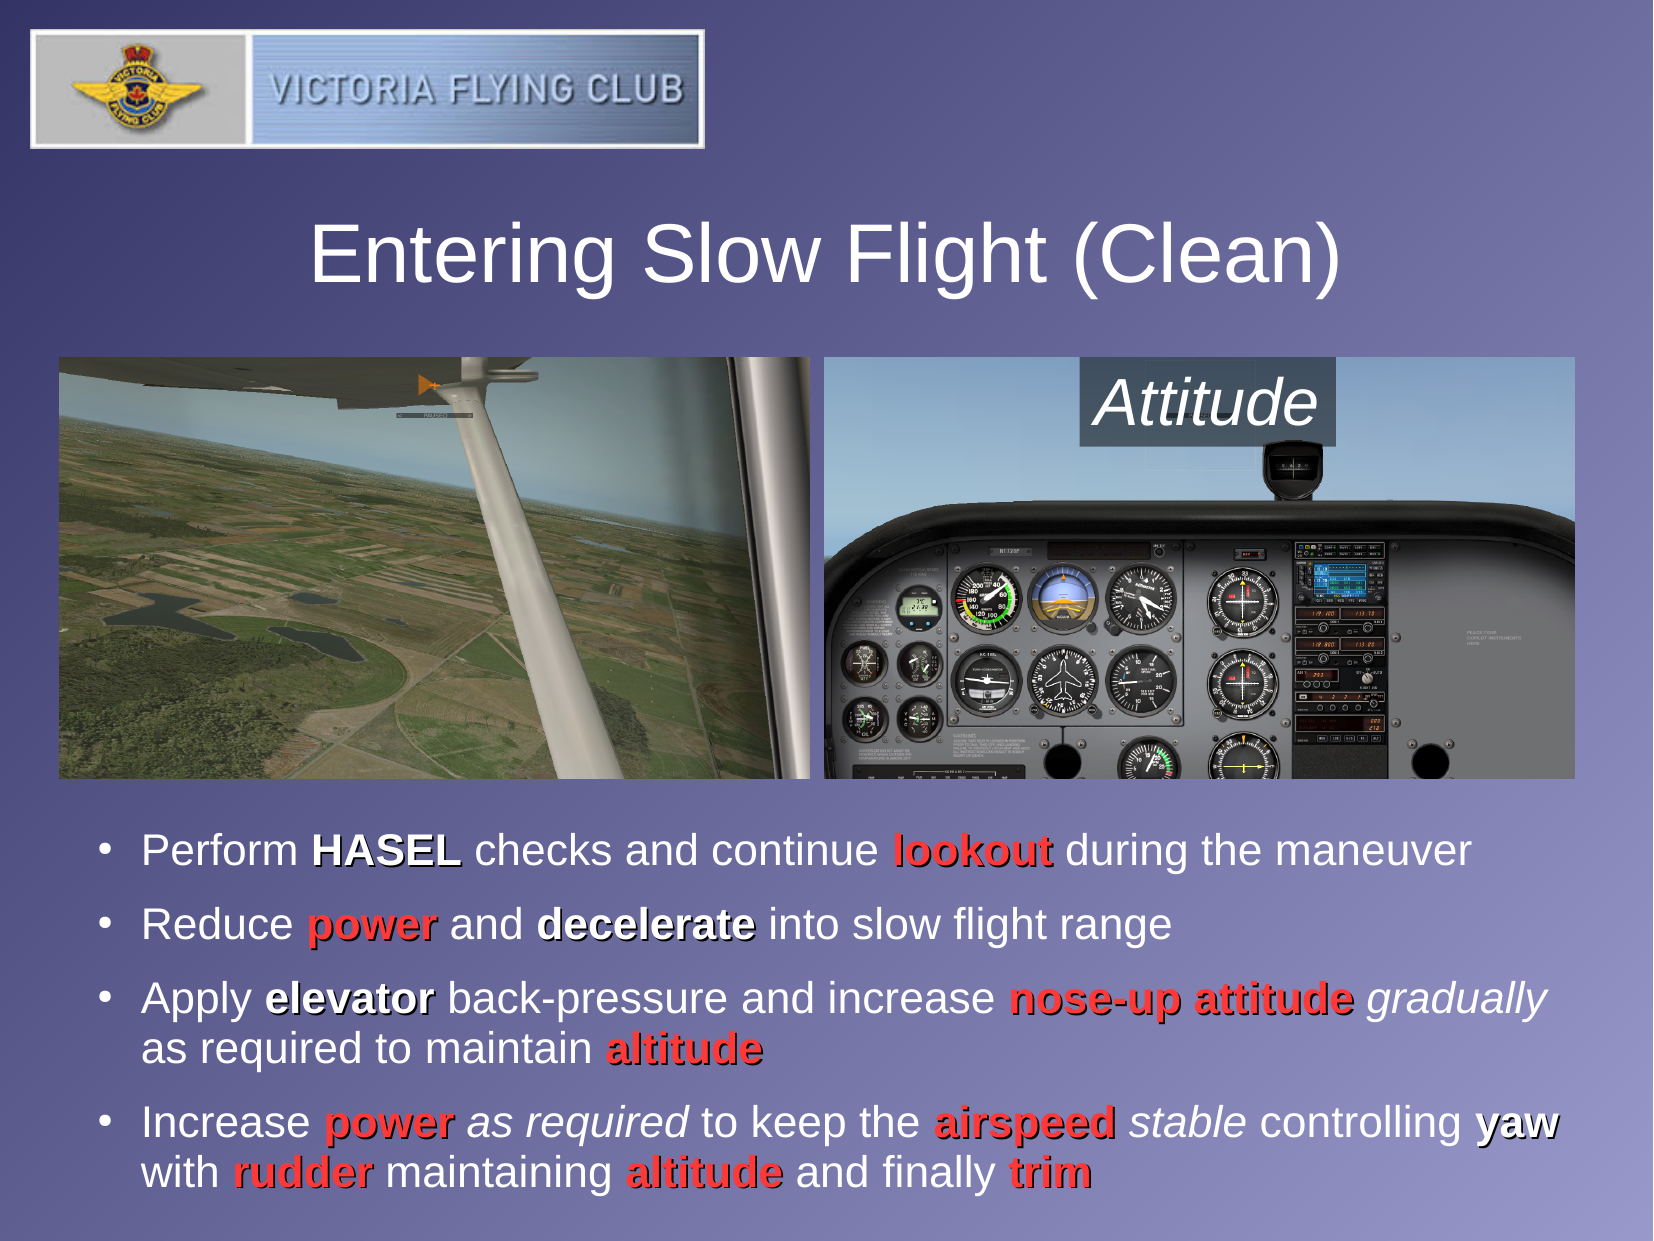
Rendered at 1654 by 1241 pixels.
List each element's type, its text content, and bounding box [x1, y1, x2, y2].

picture [59, 357, 810, 779]
text_box Attitude [1079, 357, 1336, 447]
picture [824, 357, 1575, 779]
title Entering Slow Flight (Clean) [82, 150, 1571, 358]
picture [30, 29, 705, 149]
list Perform HASEL checks and continue lookout during the maneuver Reduce power and decelerate into slow flight range Apply elevator back-pressure and increase nose-up attitude gradually as required to maintain altitude Increase power as required to keep the airspeed stable controlling yaw with rudder maintaining altitude and finally trim [82, 825, 1571, 1201]
